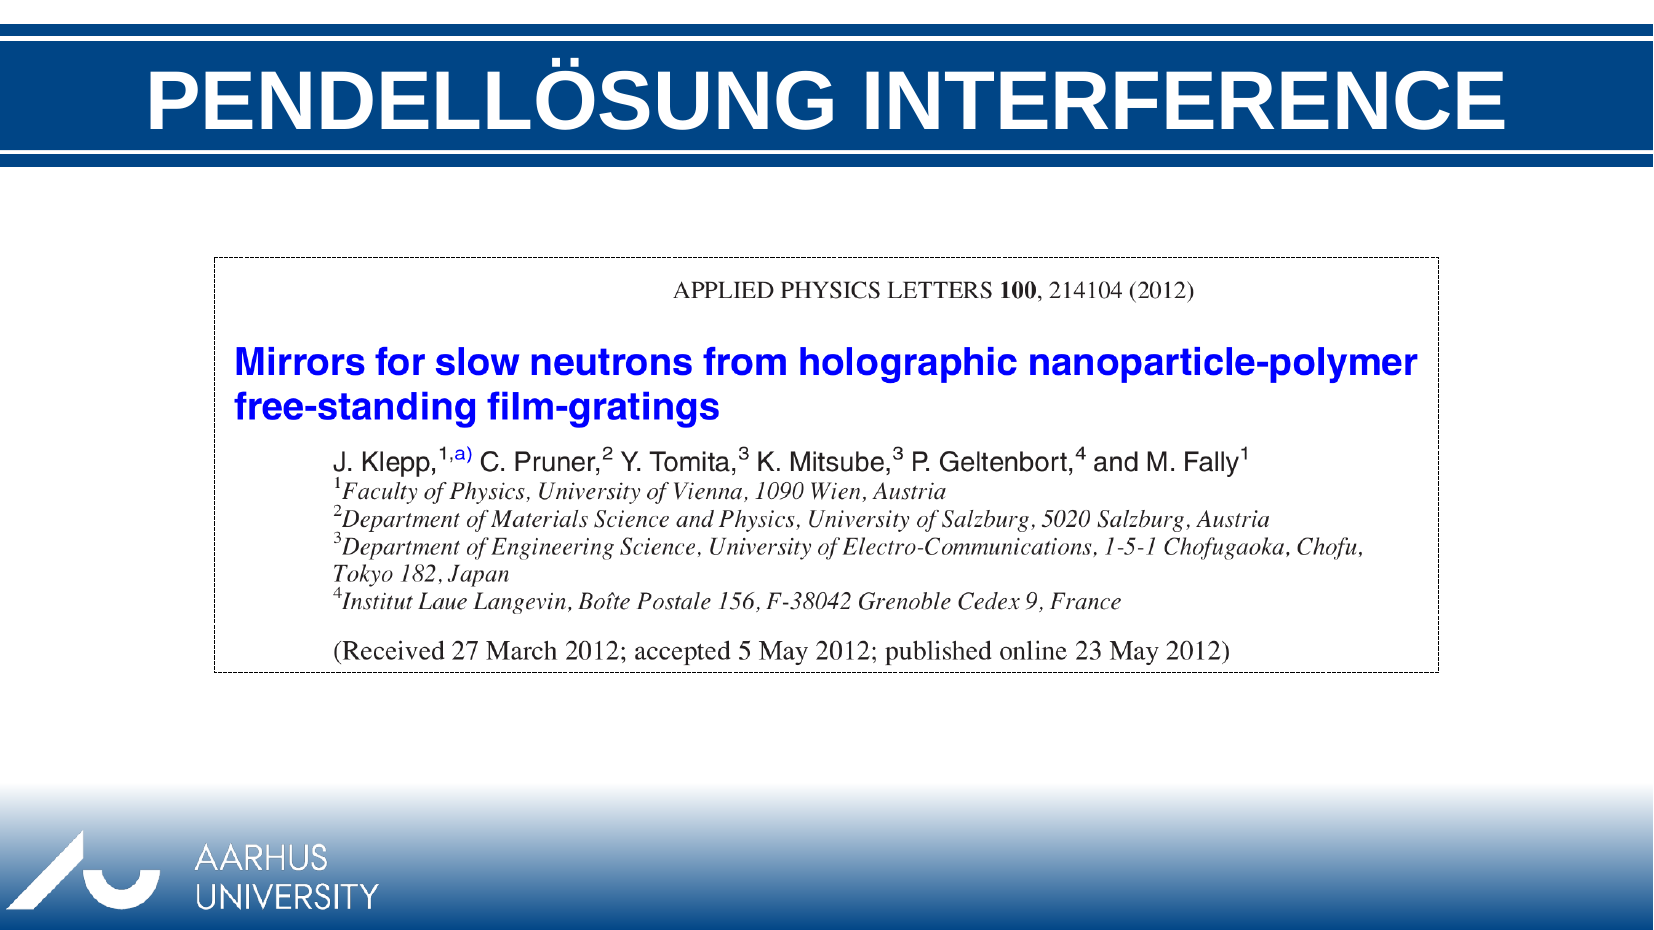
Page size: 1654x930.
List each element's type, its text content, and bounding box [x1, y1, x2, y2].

picture [5, 829, 414, 917]
picture [214, 257, 1439, 673]
title PENDELLÖSUNG INTERFERENCE [0, 41, 1653, 151]
